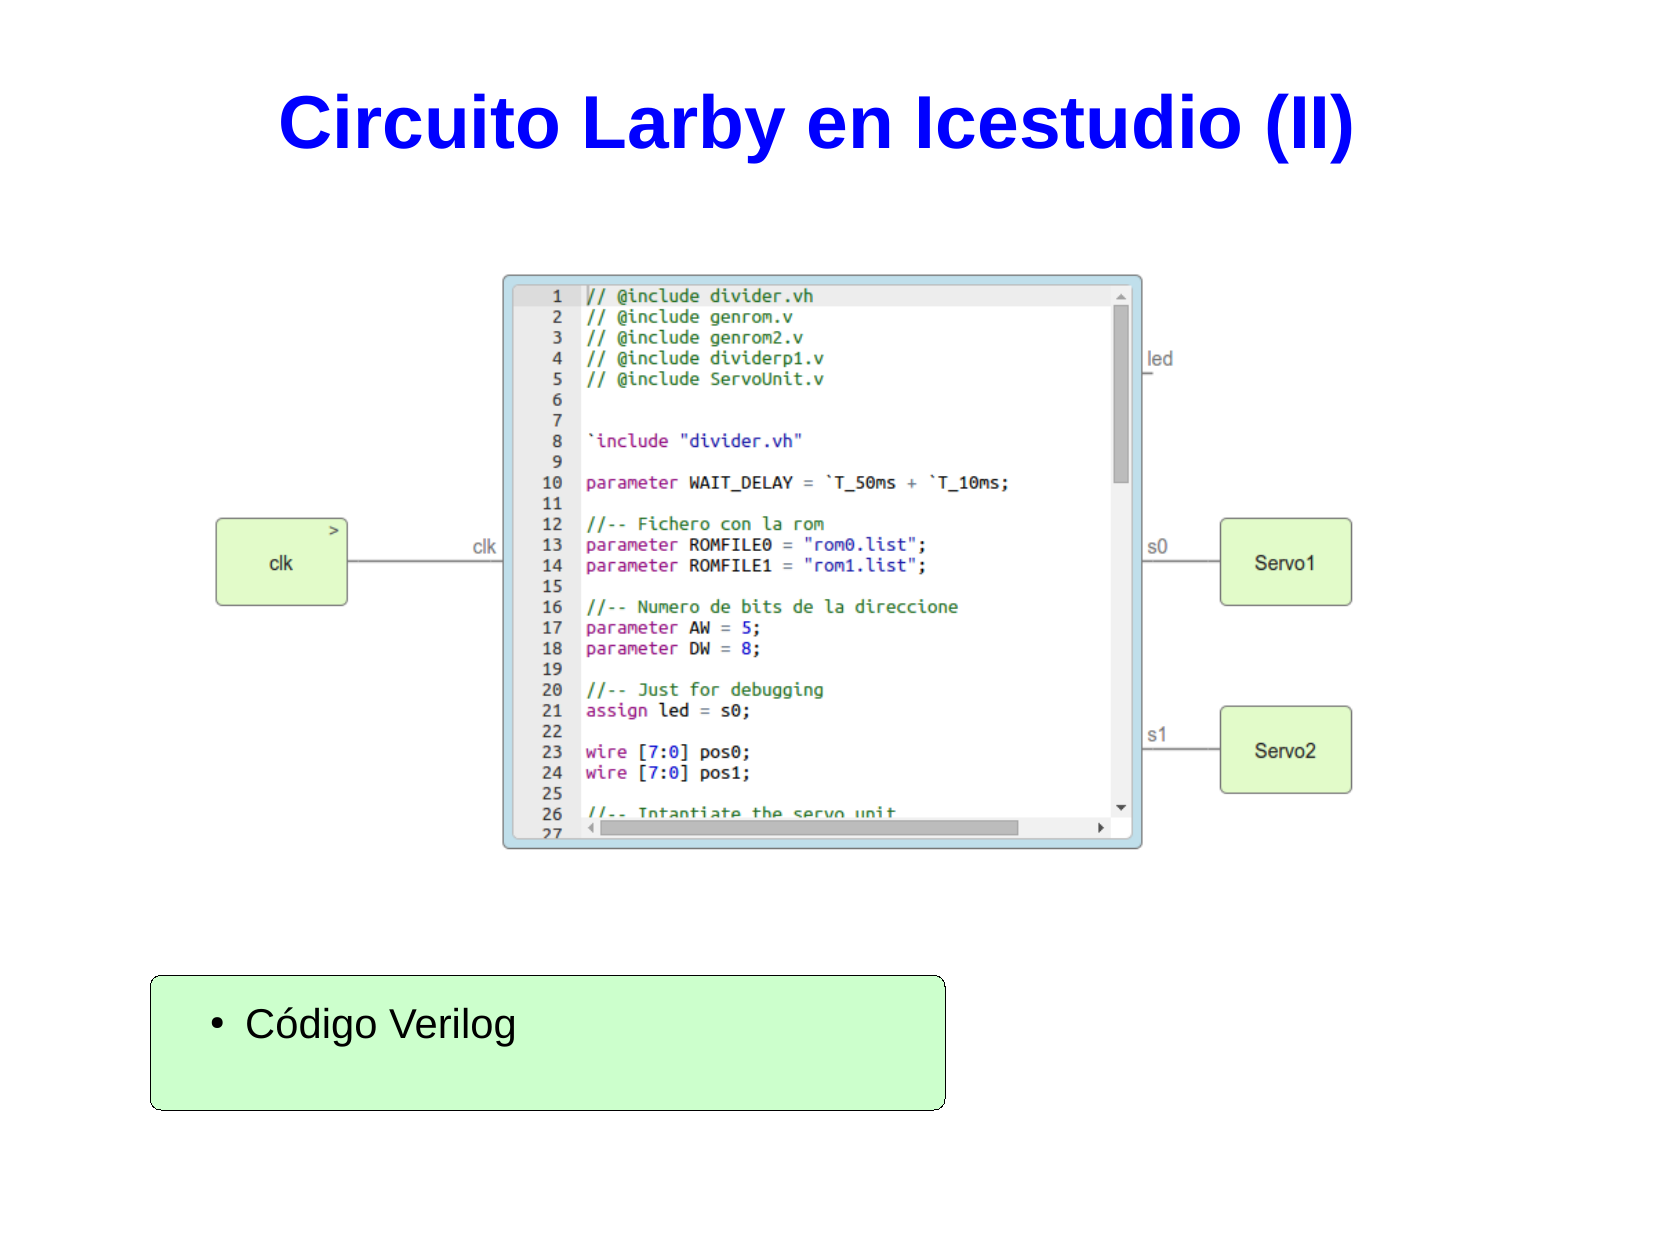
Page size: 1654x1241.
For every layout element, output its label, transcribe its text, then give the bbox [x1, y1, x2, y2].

picture [195, 254, 1380, 877]
text_box [150, 975, 946, 1111]
text_box Circuito Larby en Icestudio (II) [90, 73, 1546, 211]
text_box Código Verilog [195, 993, 931, 1066]
